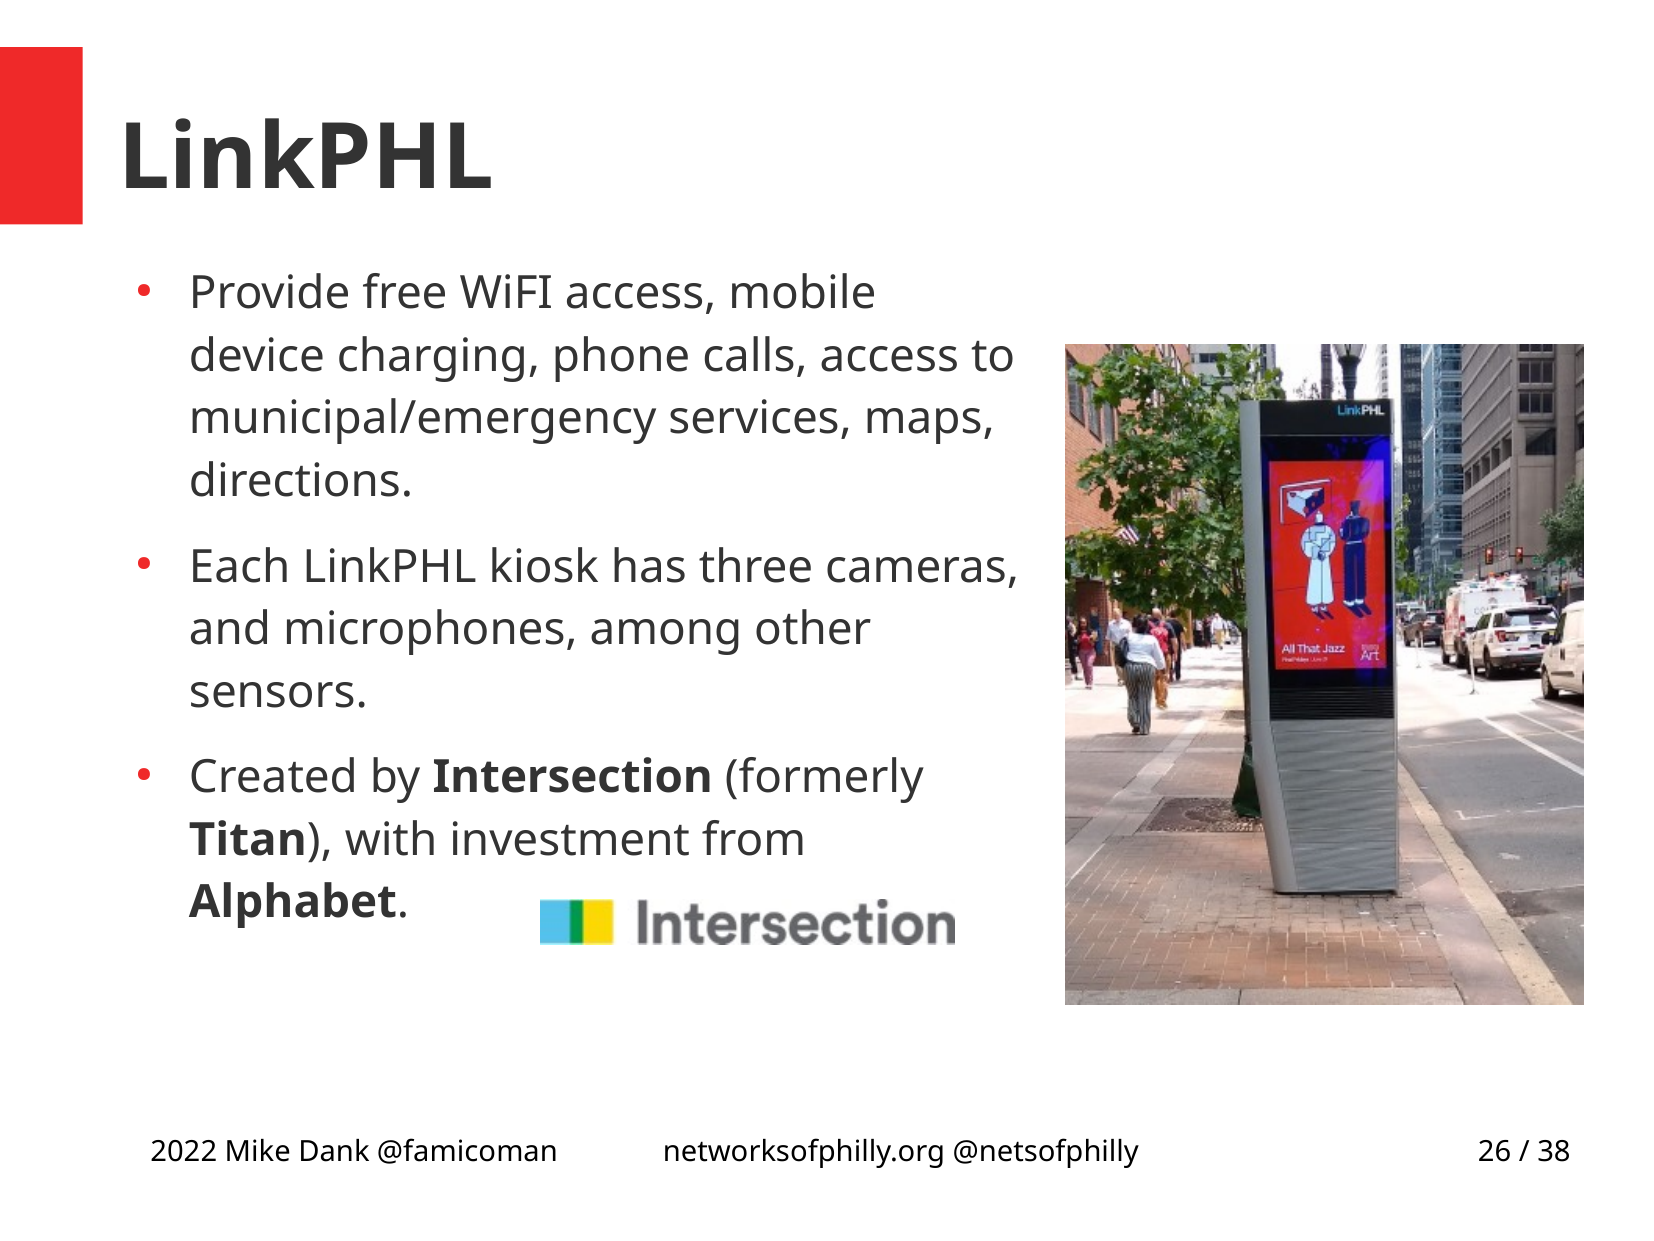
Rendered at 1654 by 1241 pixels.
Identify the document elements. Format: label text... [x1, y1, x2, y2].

list Provide free WiFI access, mobile device charging, phone calls, access to municipal/emergency services, maps, directions. Each LinkPHL kiosk has three cameras, and microphones, among other sensors. Created by Intersection (formerly Titan), with investment from Alphabet. [118, 259, 1021, 980]
picture [1065, 344, 1584, 1006]
title LinkPHL [118, 49, 1571, 257]
picture [540, 899, 955, 945]
